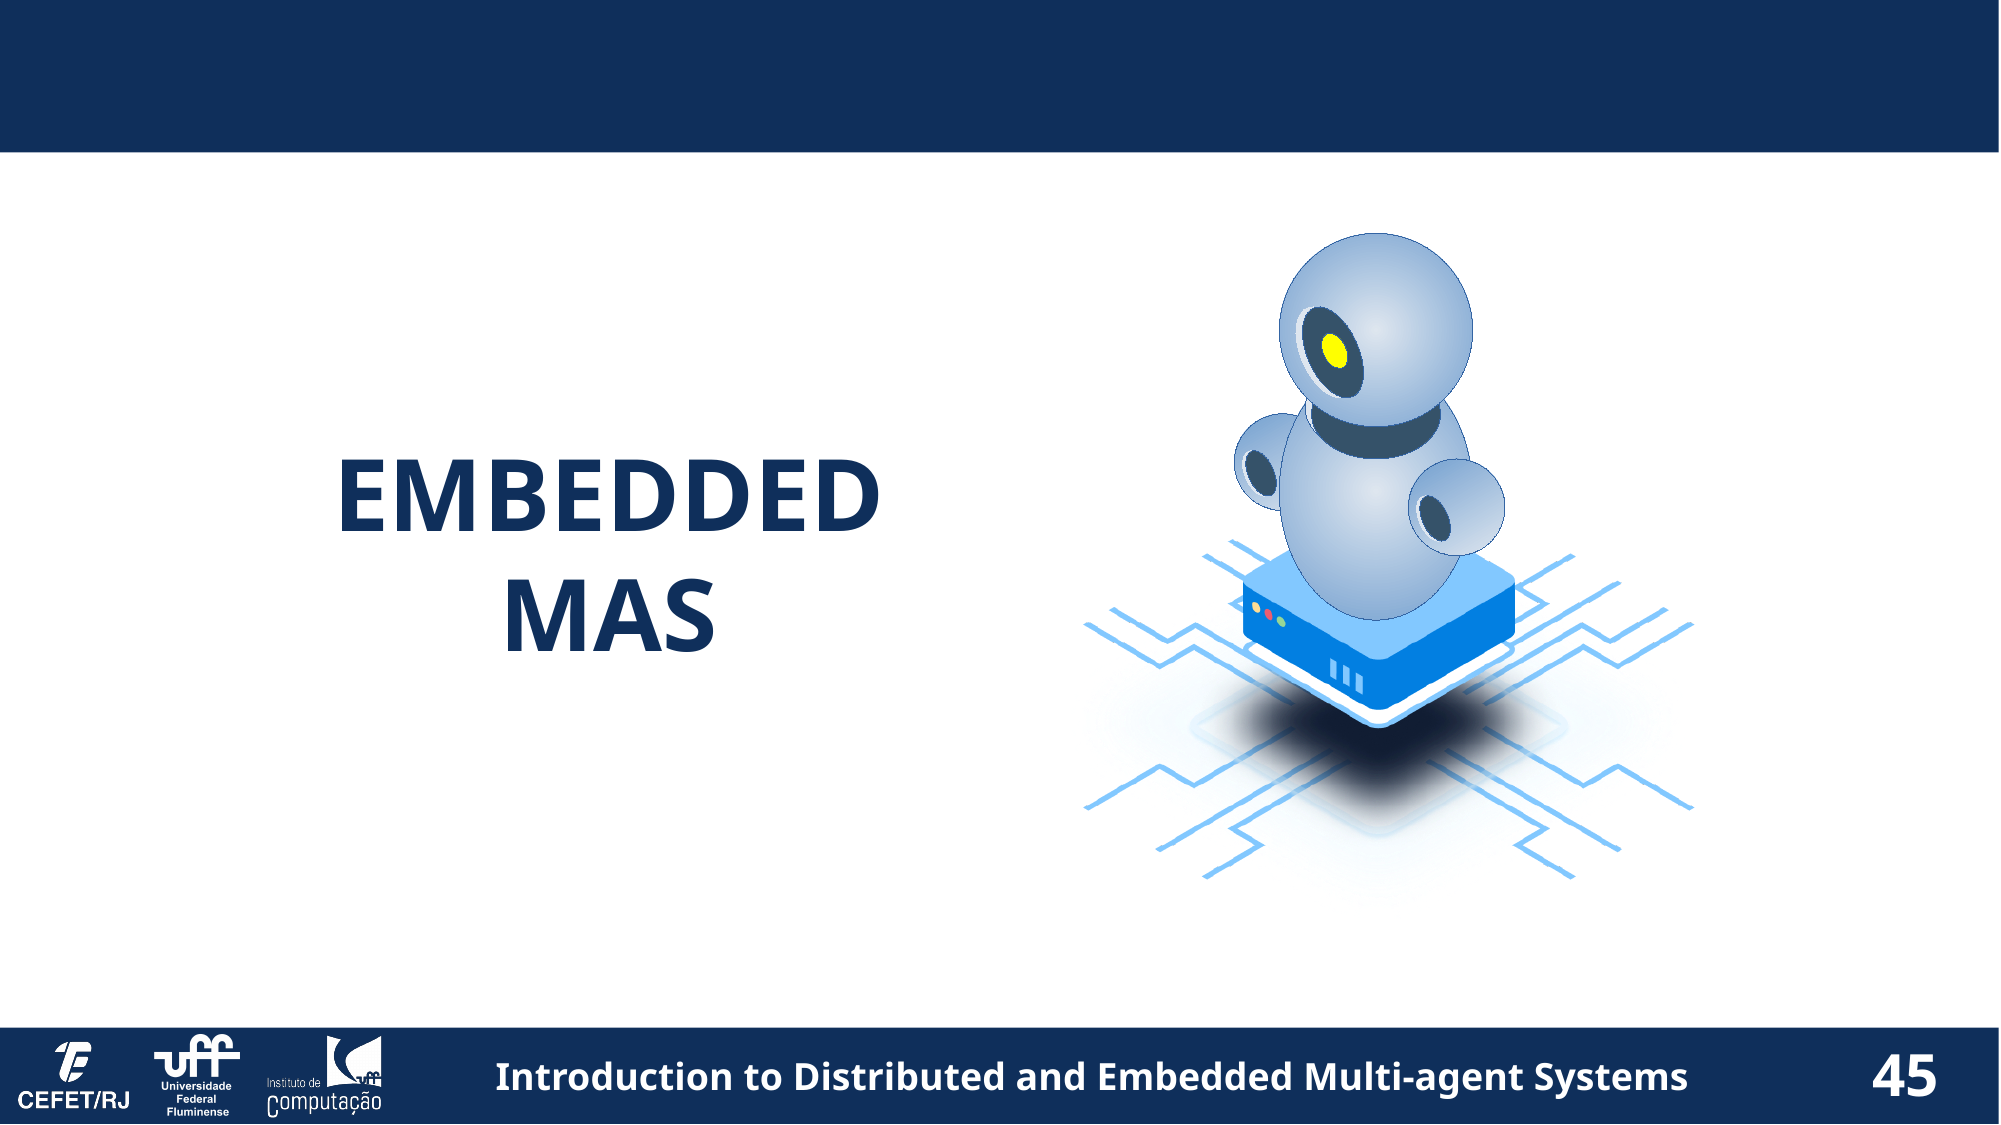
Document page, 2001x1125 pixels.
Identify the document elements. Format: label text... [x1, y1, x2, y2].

picture [1059, 501, 1698, 927]
picture [18, 1021, 129, 1125]
picture [153, 1033, 241, 1121]
picture [265, 1033, 383, 1118]
text_box [1234, 233, 1505, 621]
text_box EMBEDDED MAS [103, 424, 1115, 679]
